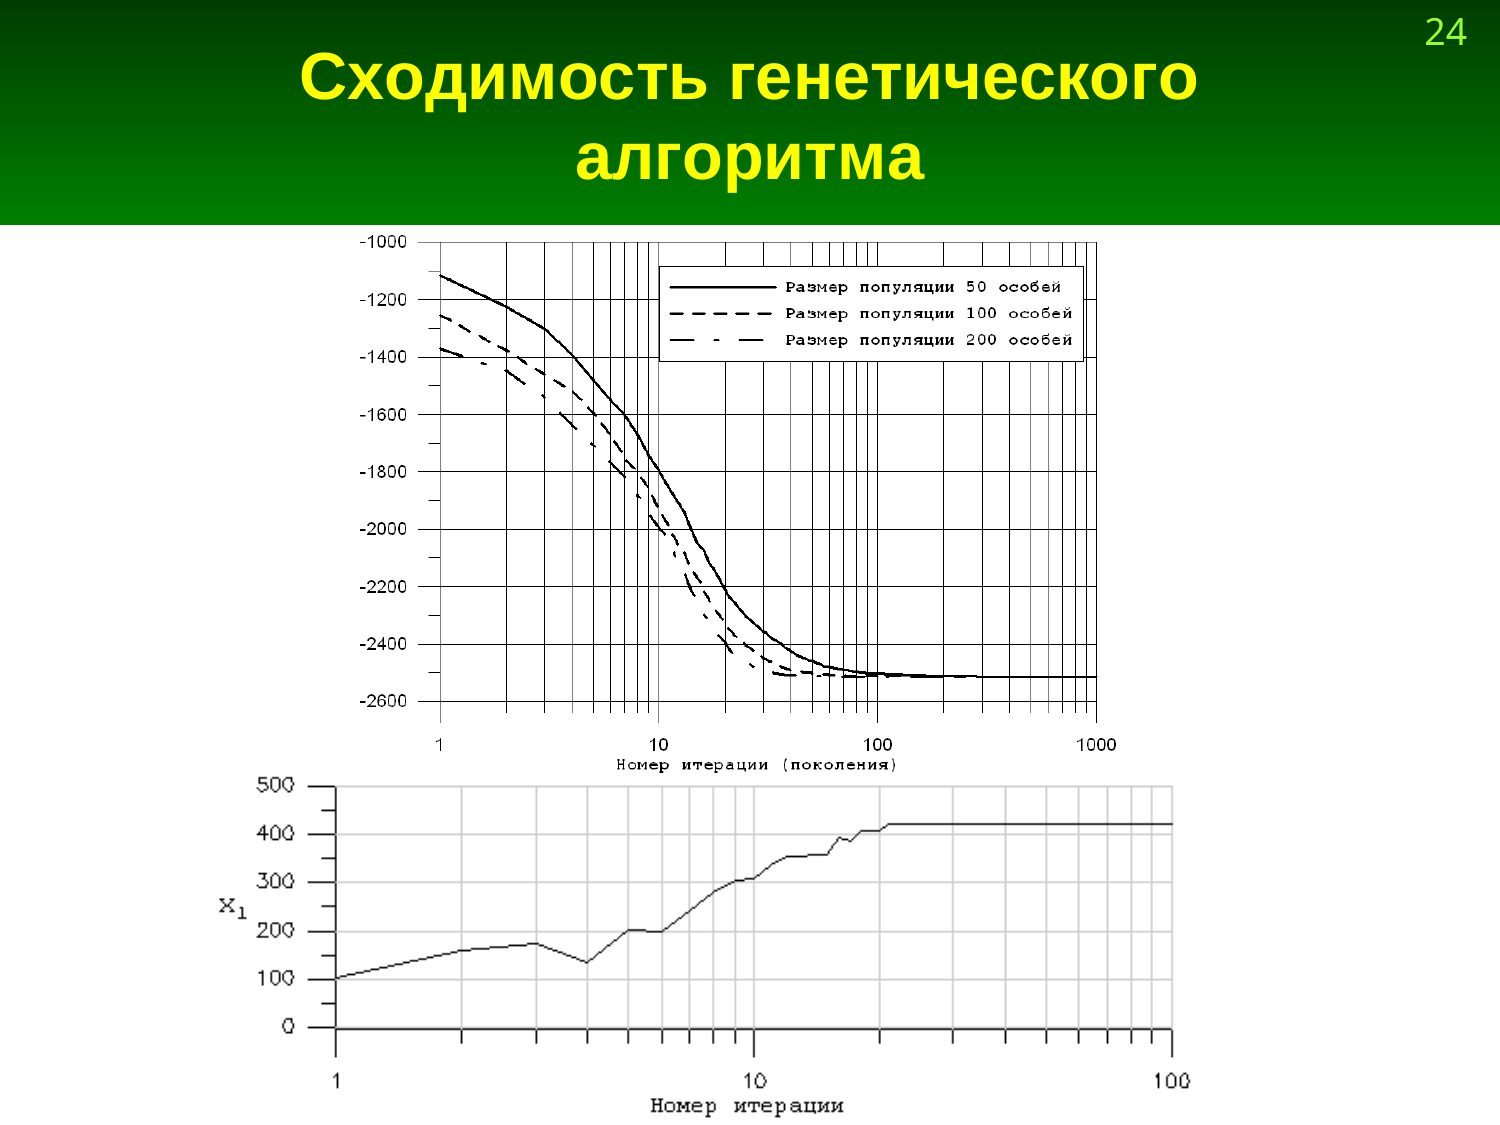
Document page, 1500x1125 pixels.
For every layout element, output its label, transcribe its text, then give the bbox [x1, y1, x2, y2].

title Сходимость генетического алгоритма [112, 18, 1388, 207]
picture [218, 231, 1192, 1121]
